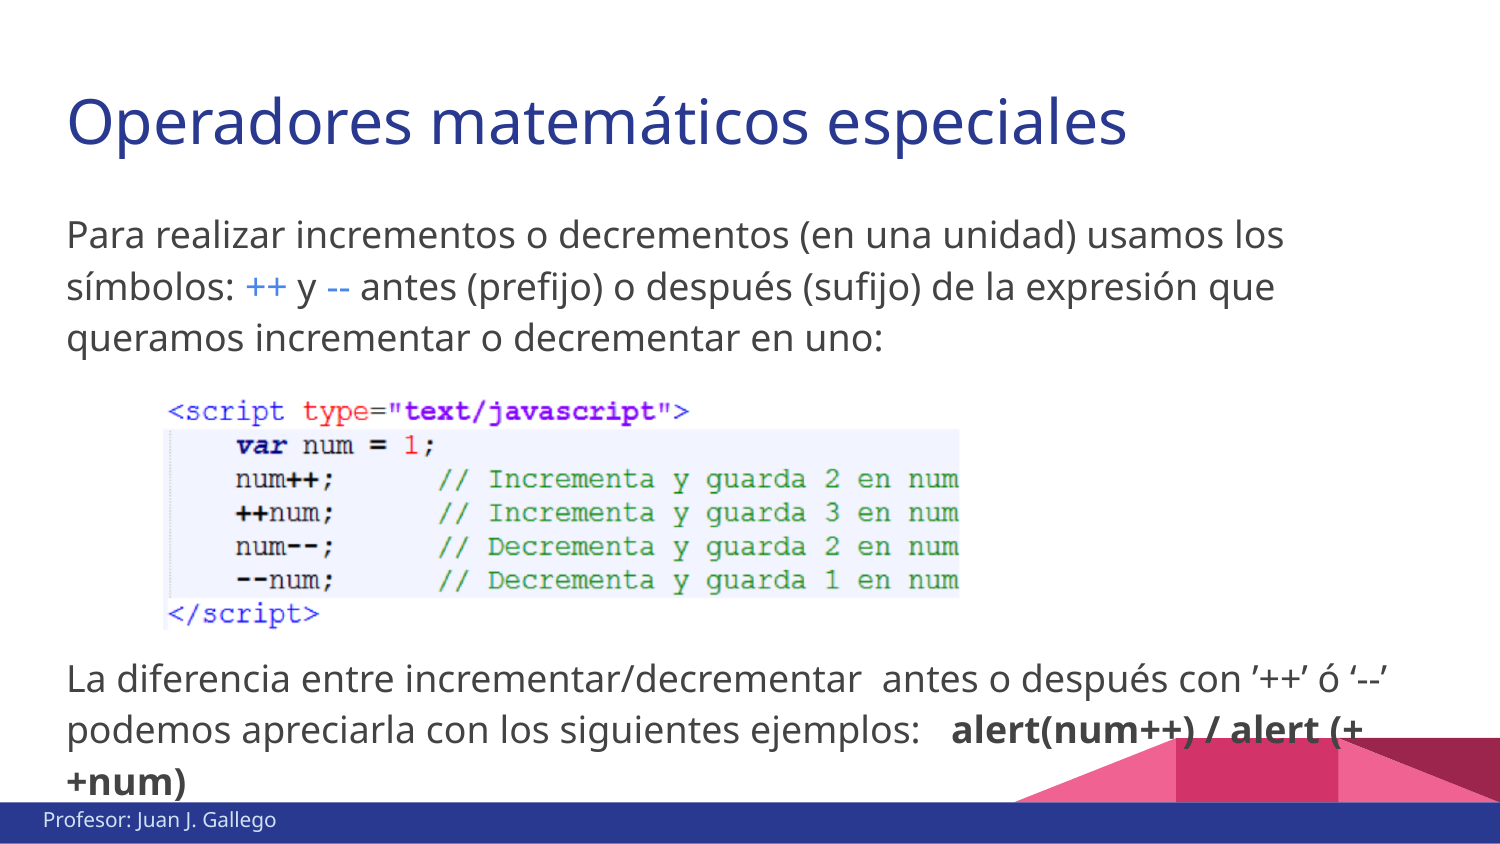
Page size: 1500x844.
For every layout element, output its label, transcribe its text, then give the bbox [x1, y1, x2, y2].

list Para realizar incrementos o decrementos (en una unidad) usamos los símbolos: ++ y -- antes (prefijo) o después (sufijo) de la expresión que queramos incrementar o decrementar en uno: La diferencia entre incrementar/decrementar antes o después con ’++’ ó ‘--’ podemos apreciarla con los siguientes ejemplos: alert(num++) / alert (++num) [51, 189, 1449, 737]
picture [157, 394, 960, 630]
title Operadores matemáticos especiales [51, 67, 1449, 167]
